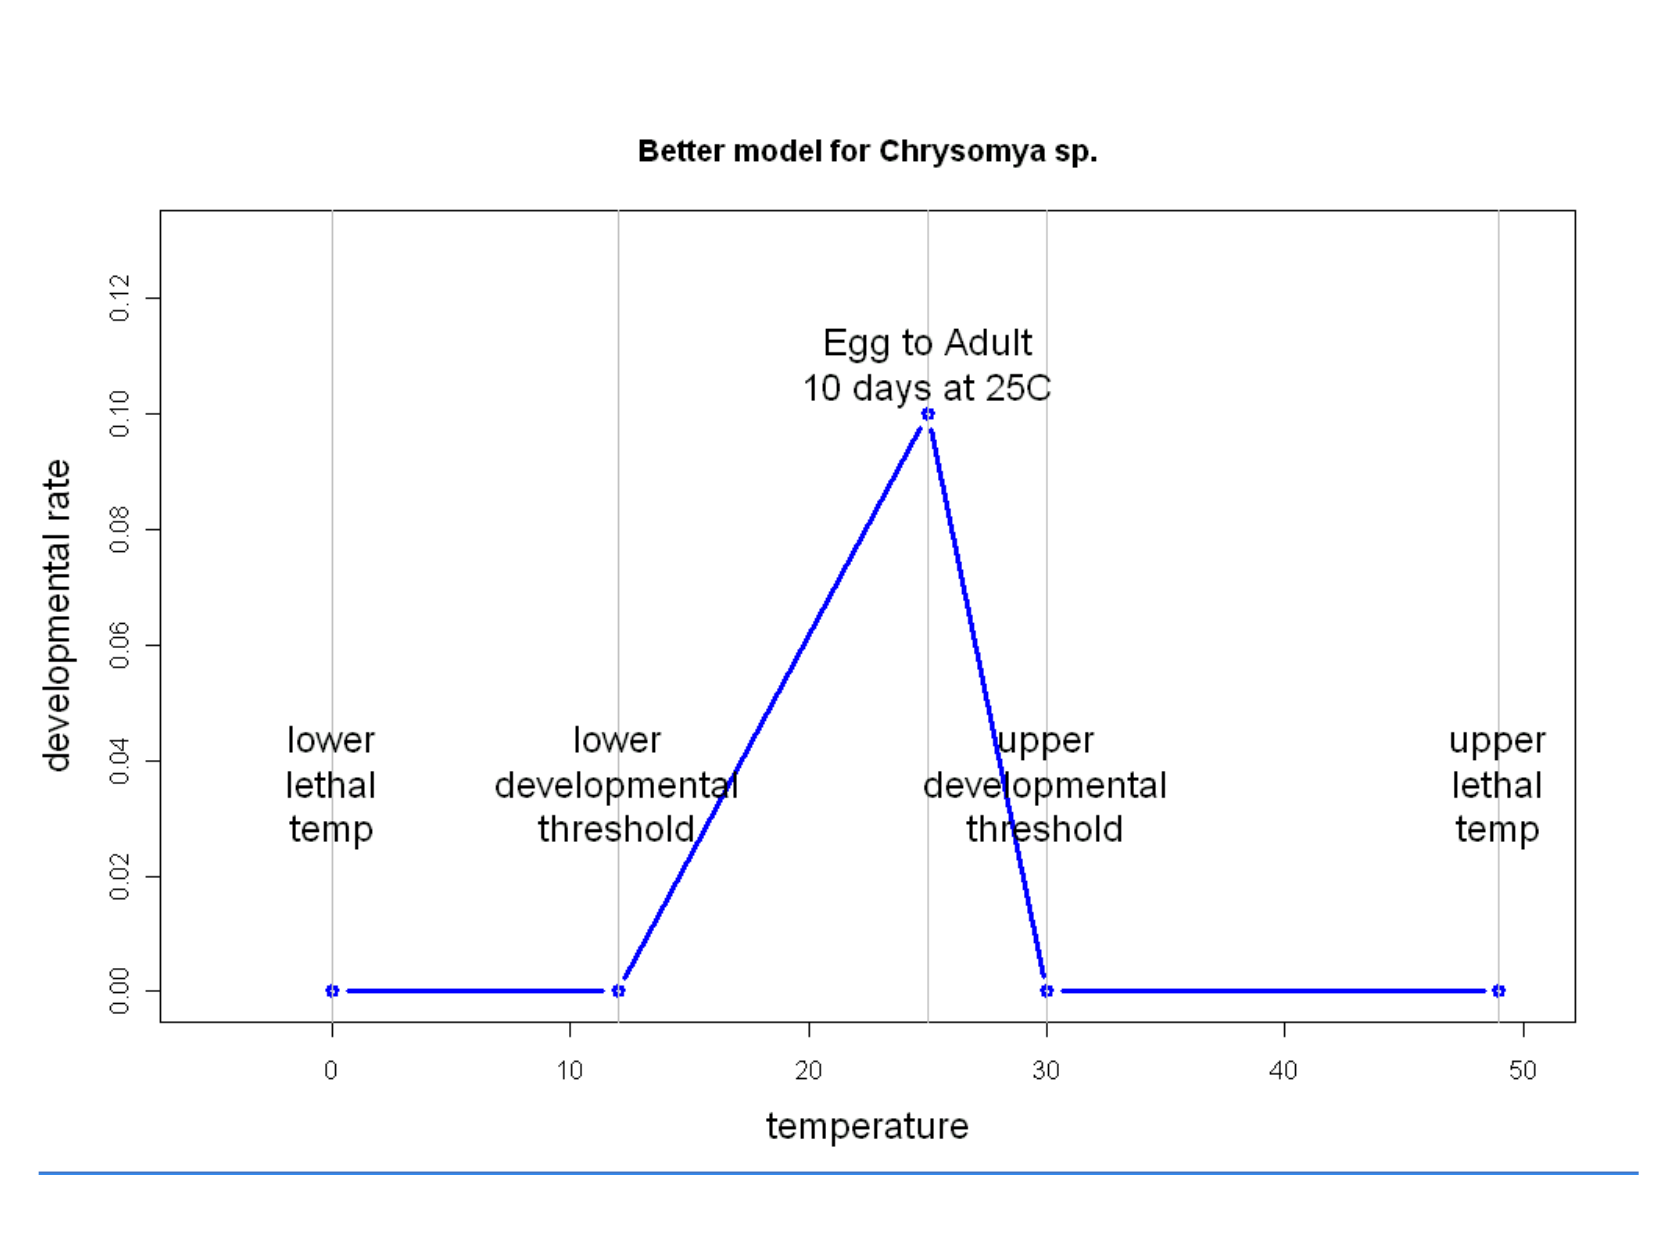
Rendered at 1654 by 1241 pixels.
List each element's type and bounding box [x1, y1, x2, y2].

picture [38, 94, 1639, 1175]
